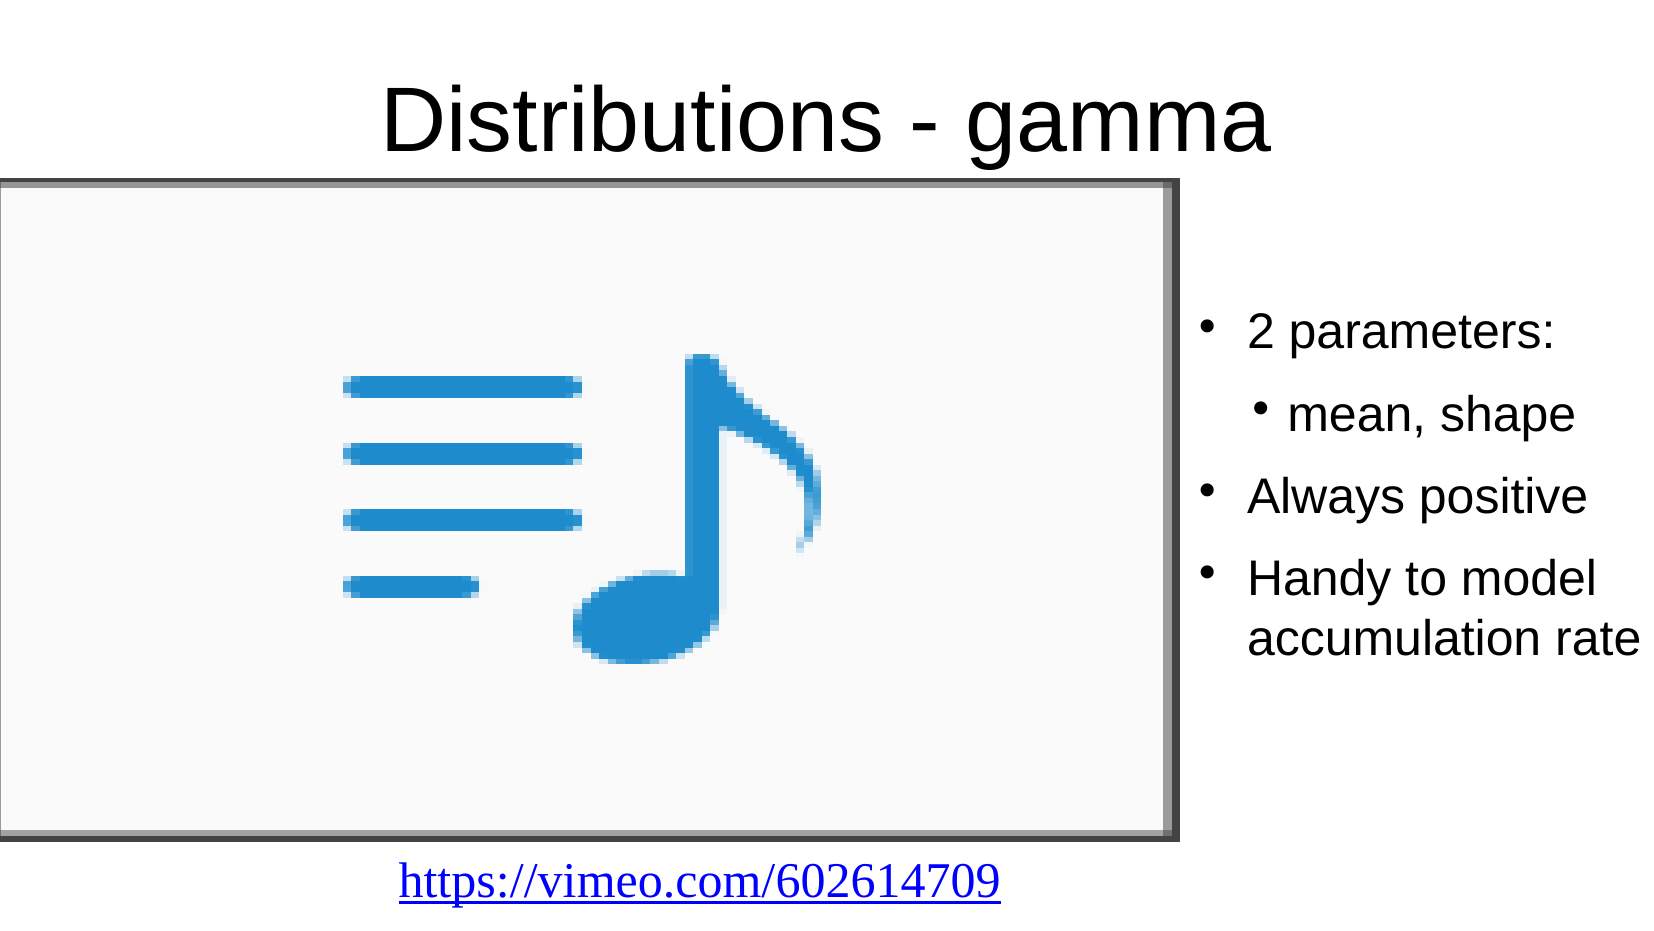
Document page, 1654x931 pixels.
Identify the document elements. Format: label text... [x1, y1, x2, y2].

text_box 2 parameters: mean, shape Always positive Handy to model accumulation rate [1181, 298, 1654, 814]
text_box https://vimeo.com/602614709 [383, 840, 1105, 916]
text_box [0, 177, 1182, 843]
text_box Distributions - gamma [82, 37, 1571, 192]
